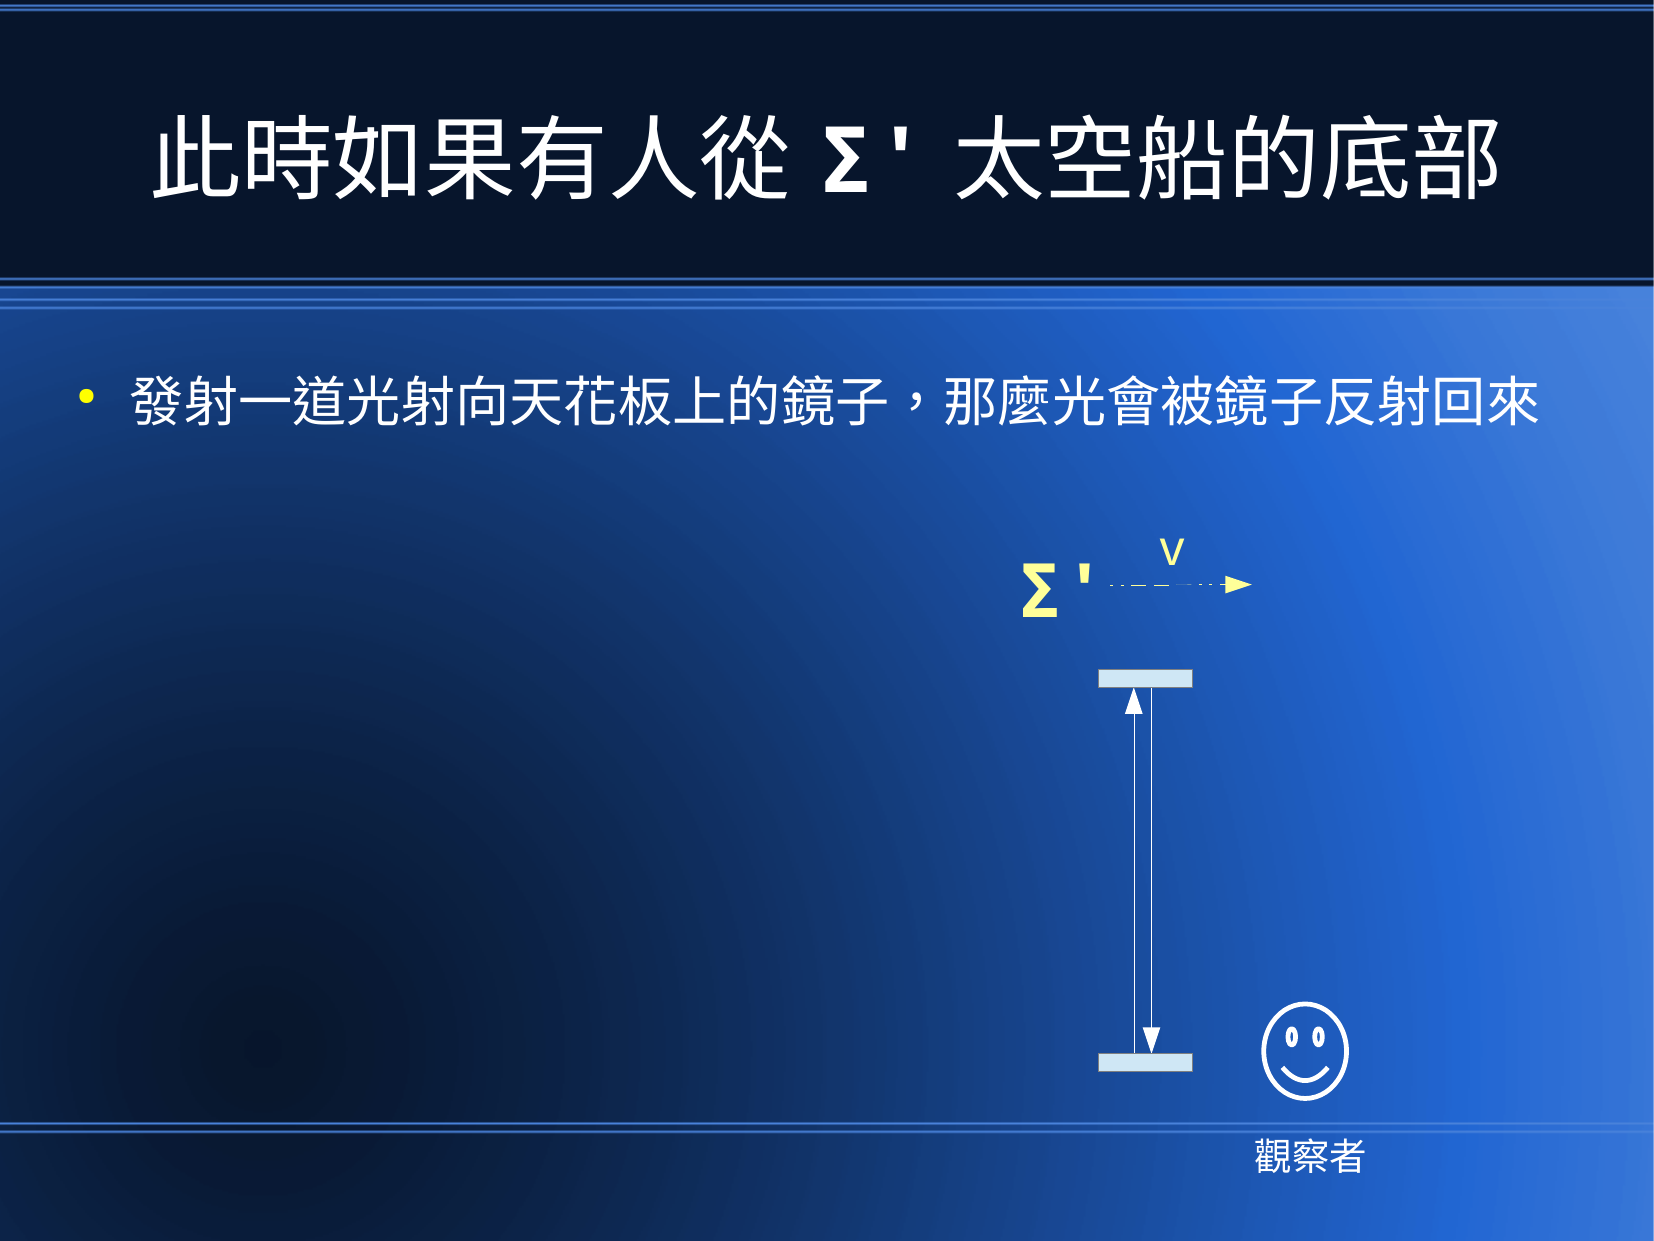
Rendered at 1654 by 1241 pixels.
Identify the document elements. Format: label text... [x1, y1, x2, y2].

list 發射一道光射向天花板上的鏡子，那麼光會被鏡子反射回來 [59, 318, 1548, 1241]
text_box 觀察者 [1240, 1119, 1383, 1182]
picture [0, 0, 1654, 1241]
text_box Σ' [1003, 543, 1123, 634]
text_box v [1144, 513, 1200, 584]
title 此時如果有人從Σ'太空船的底部 [82, 49, 1571, 257]
text_box [1098, 1053, 1193, 1072]
text_box [1098, 669, 1193, 688]
